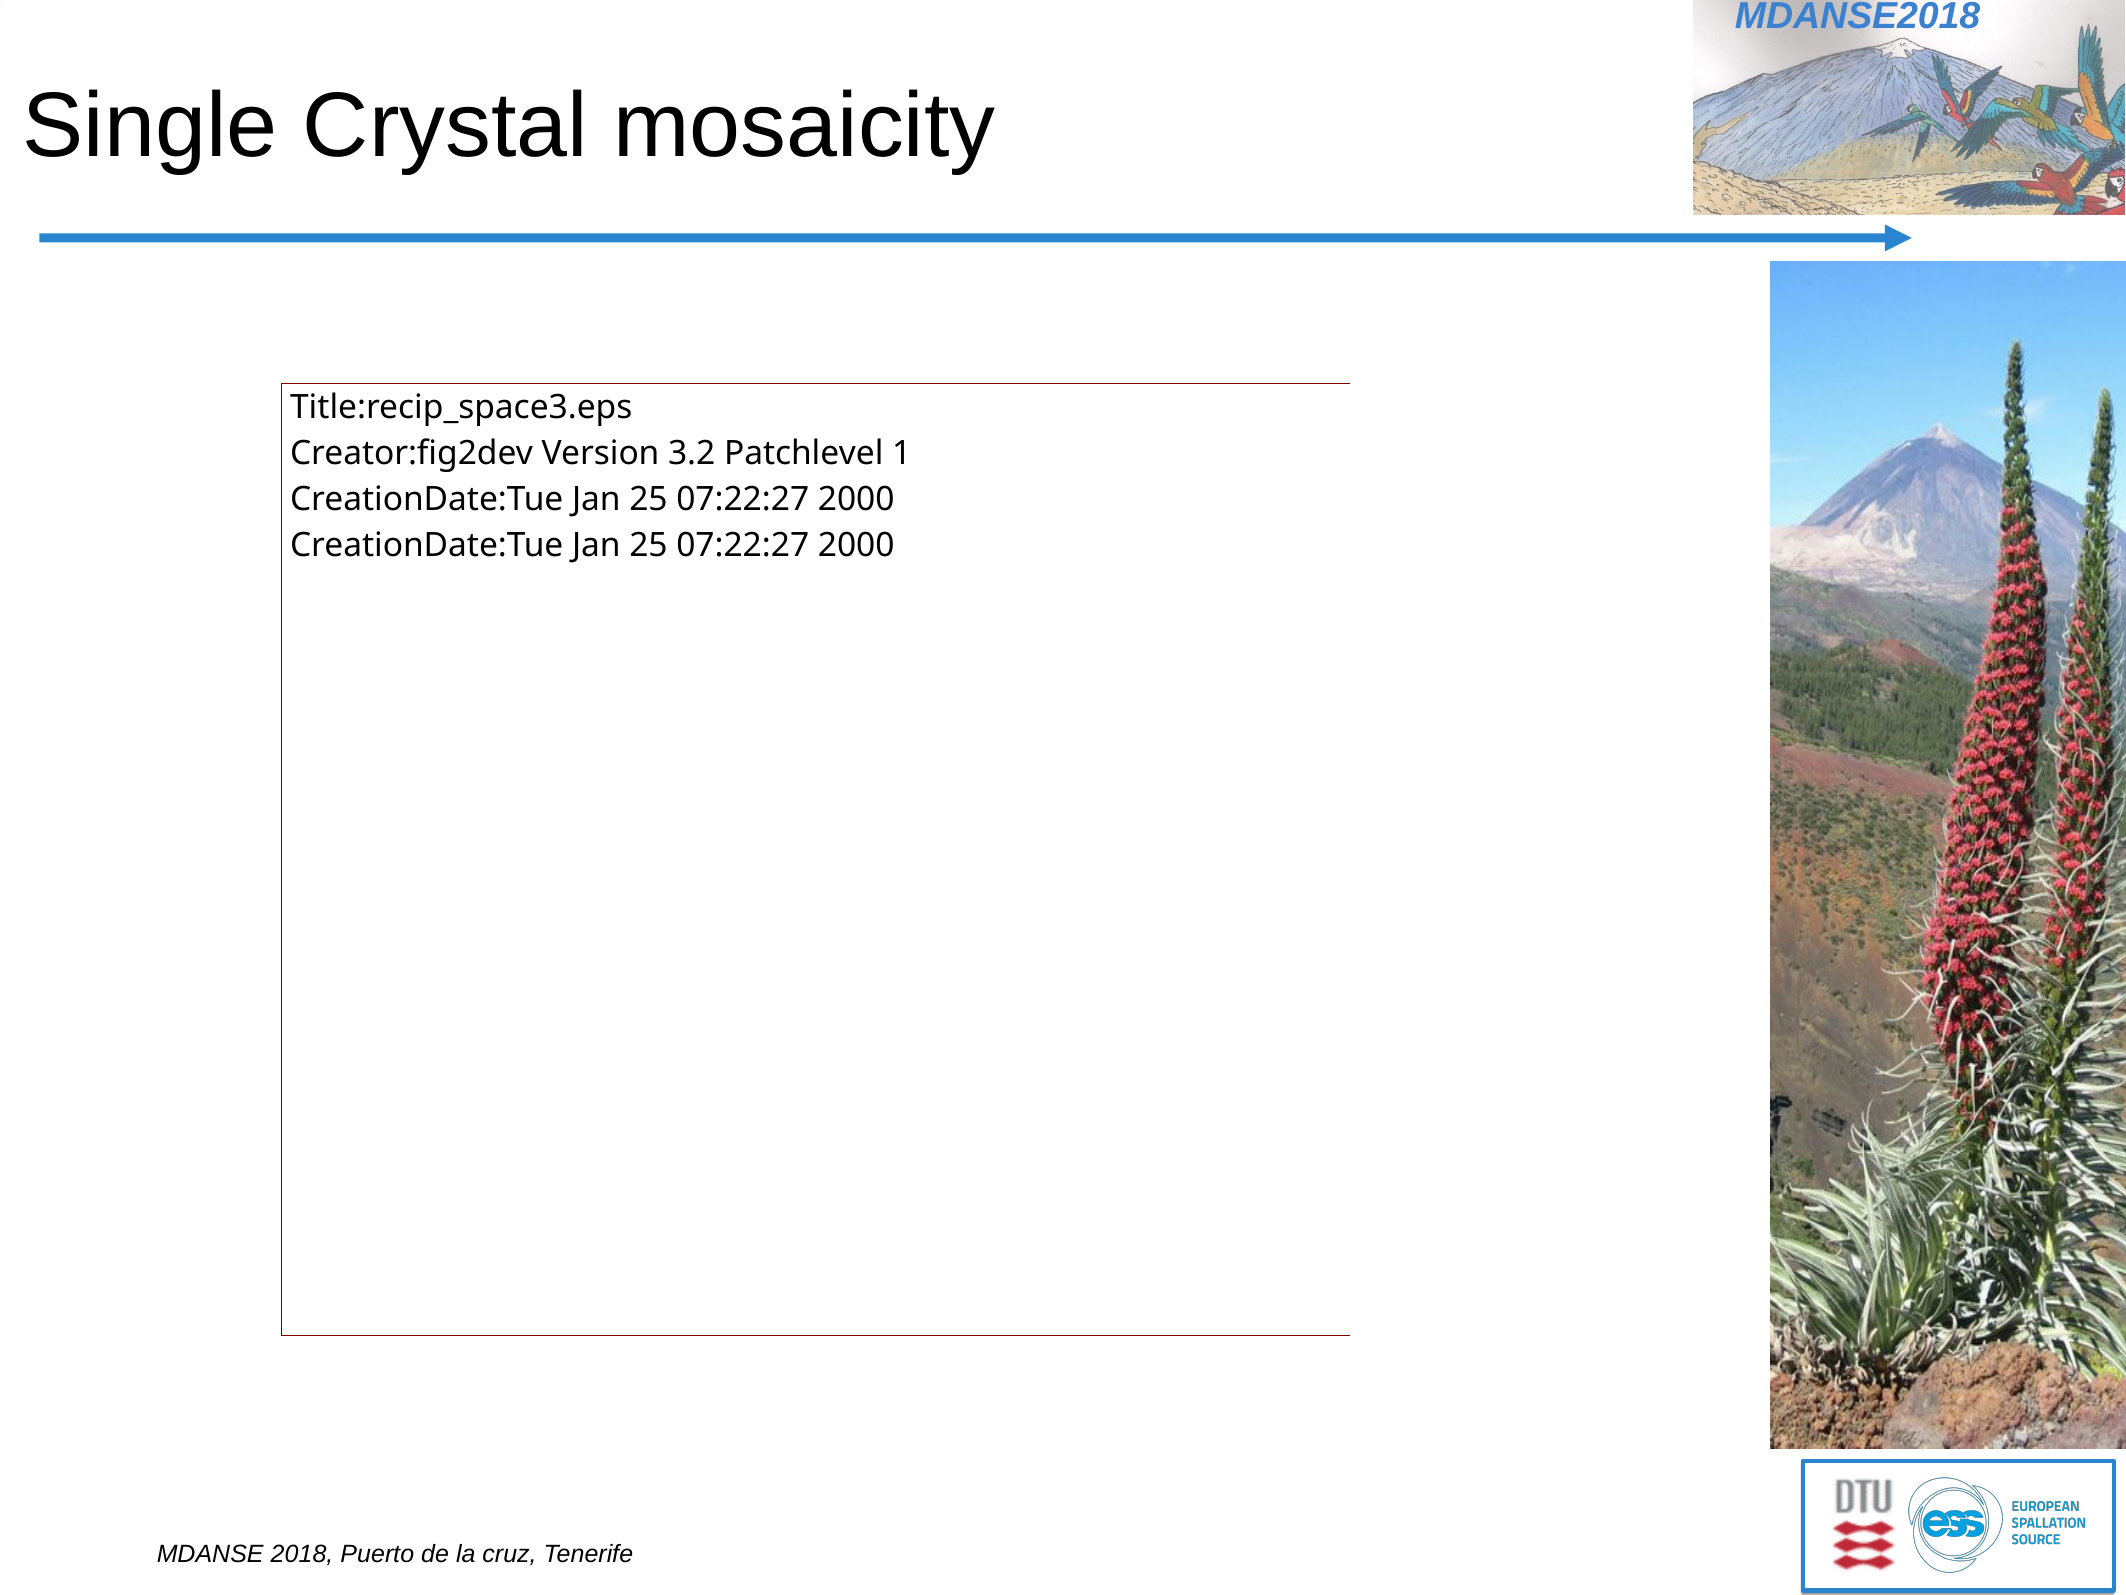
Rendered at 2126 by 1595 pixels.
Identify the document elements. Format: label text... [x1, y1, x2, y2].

picture [1908, 1477, 2085, 1573]
title Single Crystal mosaicity [22, 40, 1938, 209]
picture [279, 380, 1351, 1336]
picture [1770, 261, 2126, 1449]
picture [1693, 0, 2125, 215]
picture [1832, 1477, 1897, 1573]
